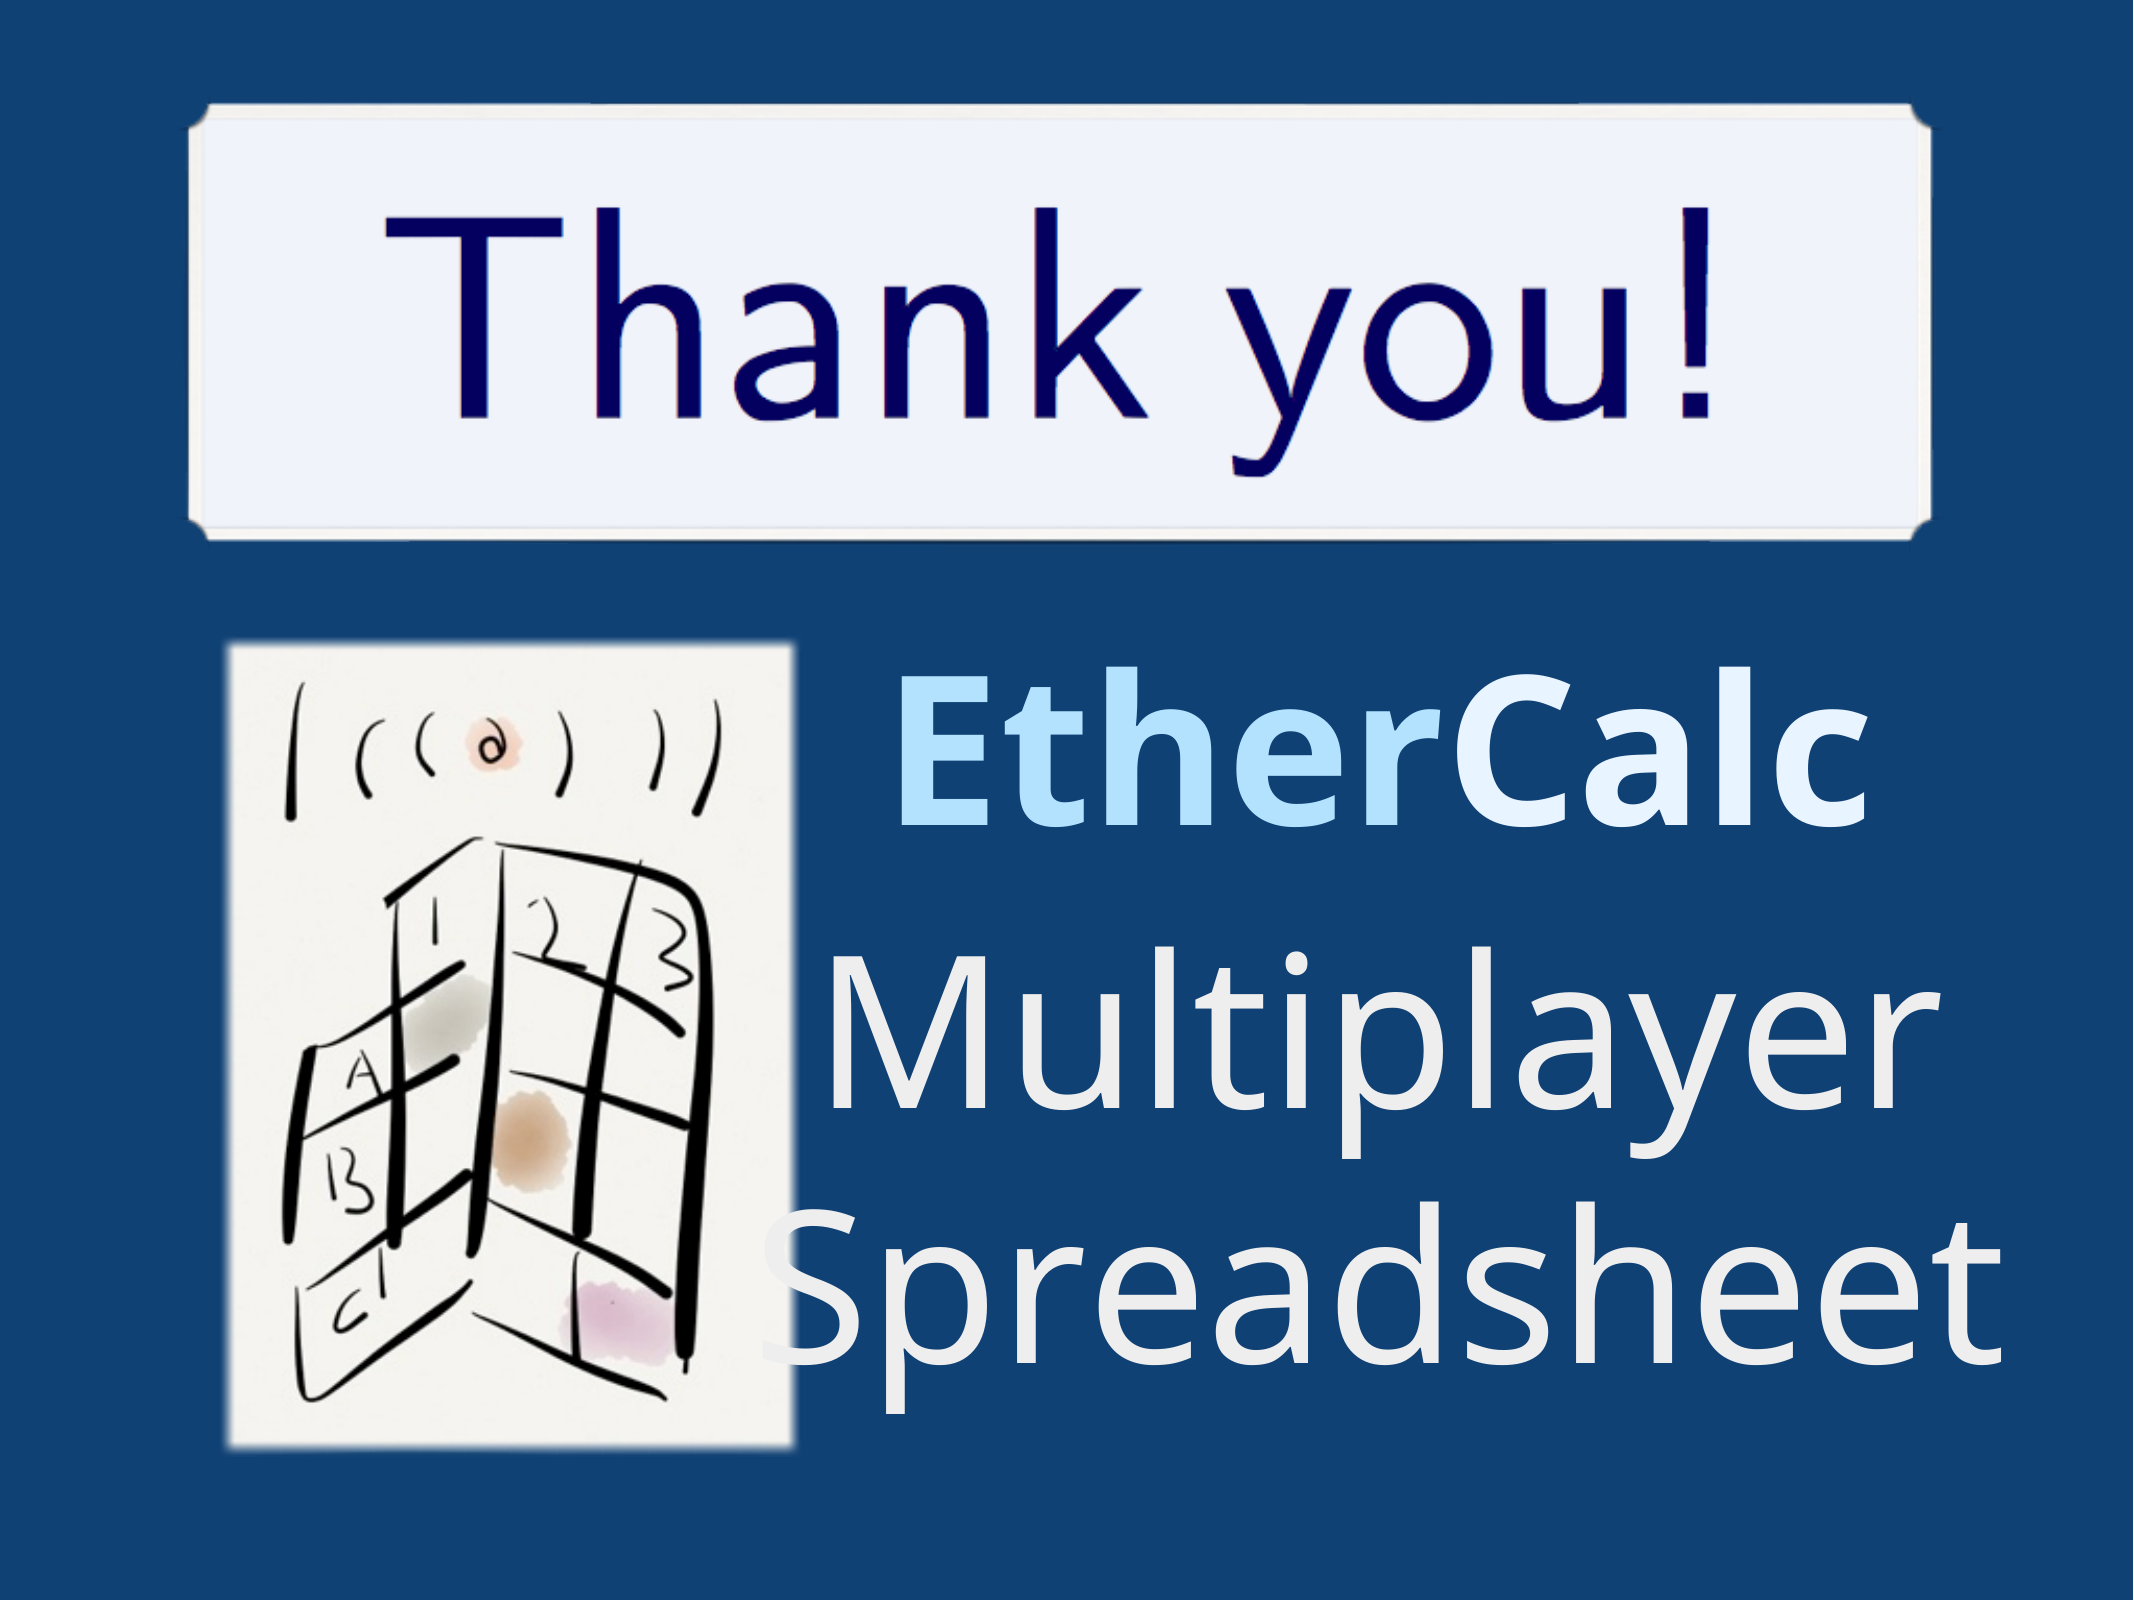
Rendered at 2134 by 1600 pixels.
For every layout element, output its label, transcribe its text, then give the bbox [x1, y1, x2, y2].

picture [70, 0, 2046, 615]
picture [218, 635, 803, 1457]
list Multiplayer Spreadsheet [735, 887, 2023, 1442]
title EtherCalc [622, 570, 2134, 876]
